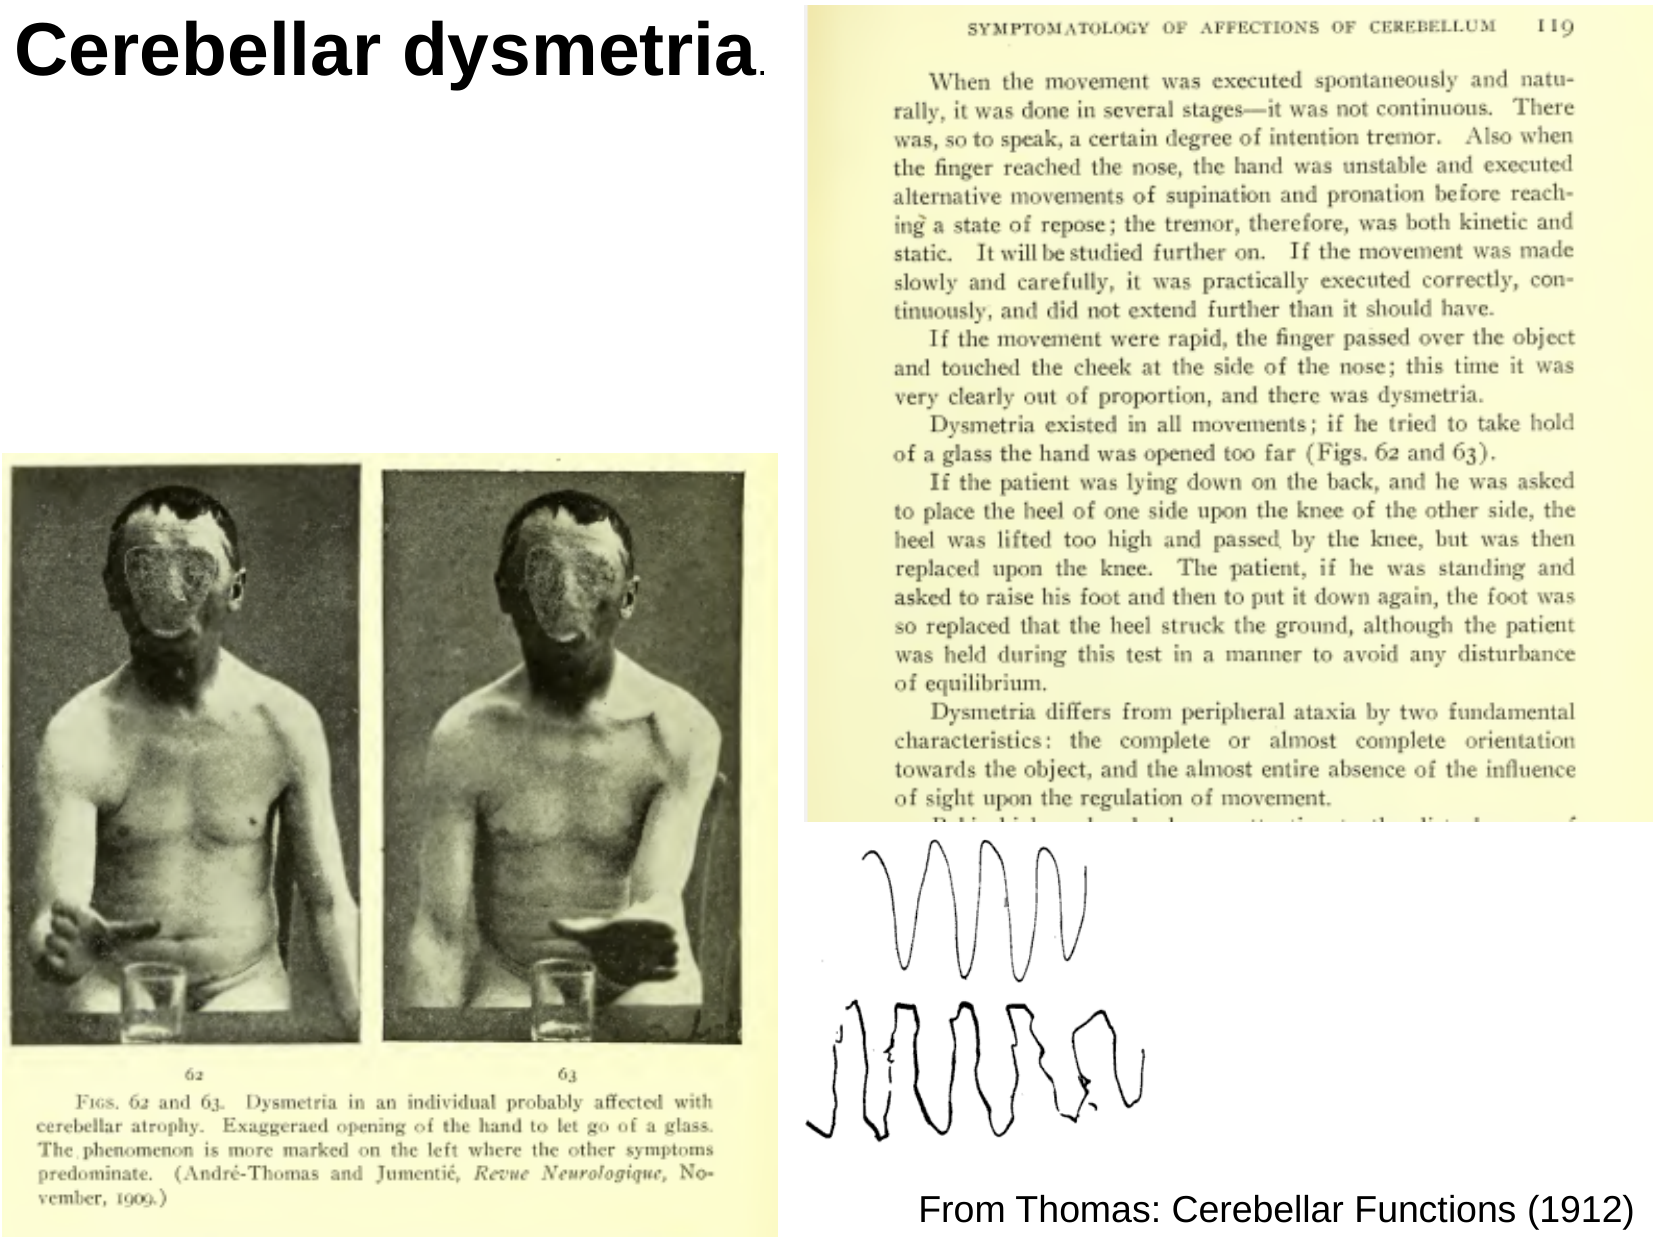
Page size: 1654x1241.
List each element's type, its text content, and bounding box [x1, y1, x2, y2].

text_box From Thomas: Cerebellar Functions (1912) [903, 1181, 1651, 1238]
text_box Cerebellar dysmetria. [0, 0, 805, 116]
picture [2, 453, 778, 1237]
picture [799, 839, 1150, 1146]
picture [804, 5, 1653, 822]
